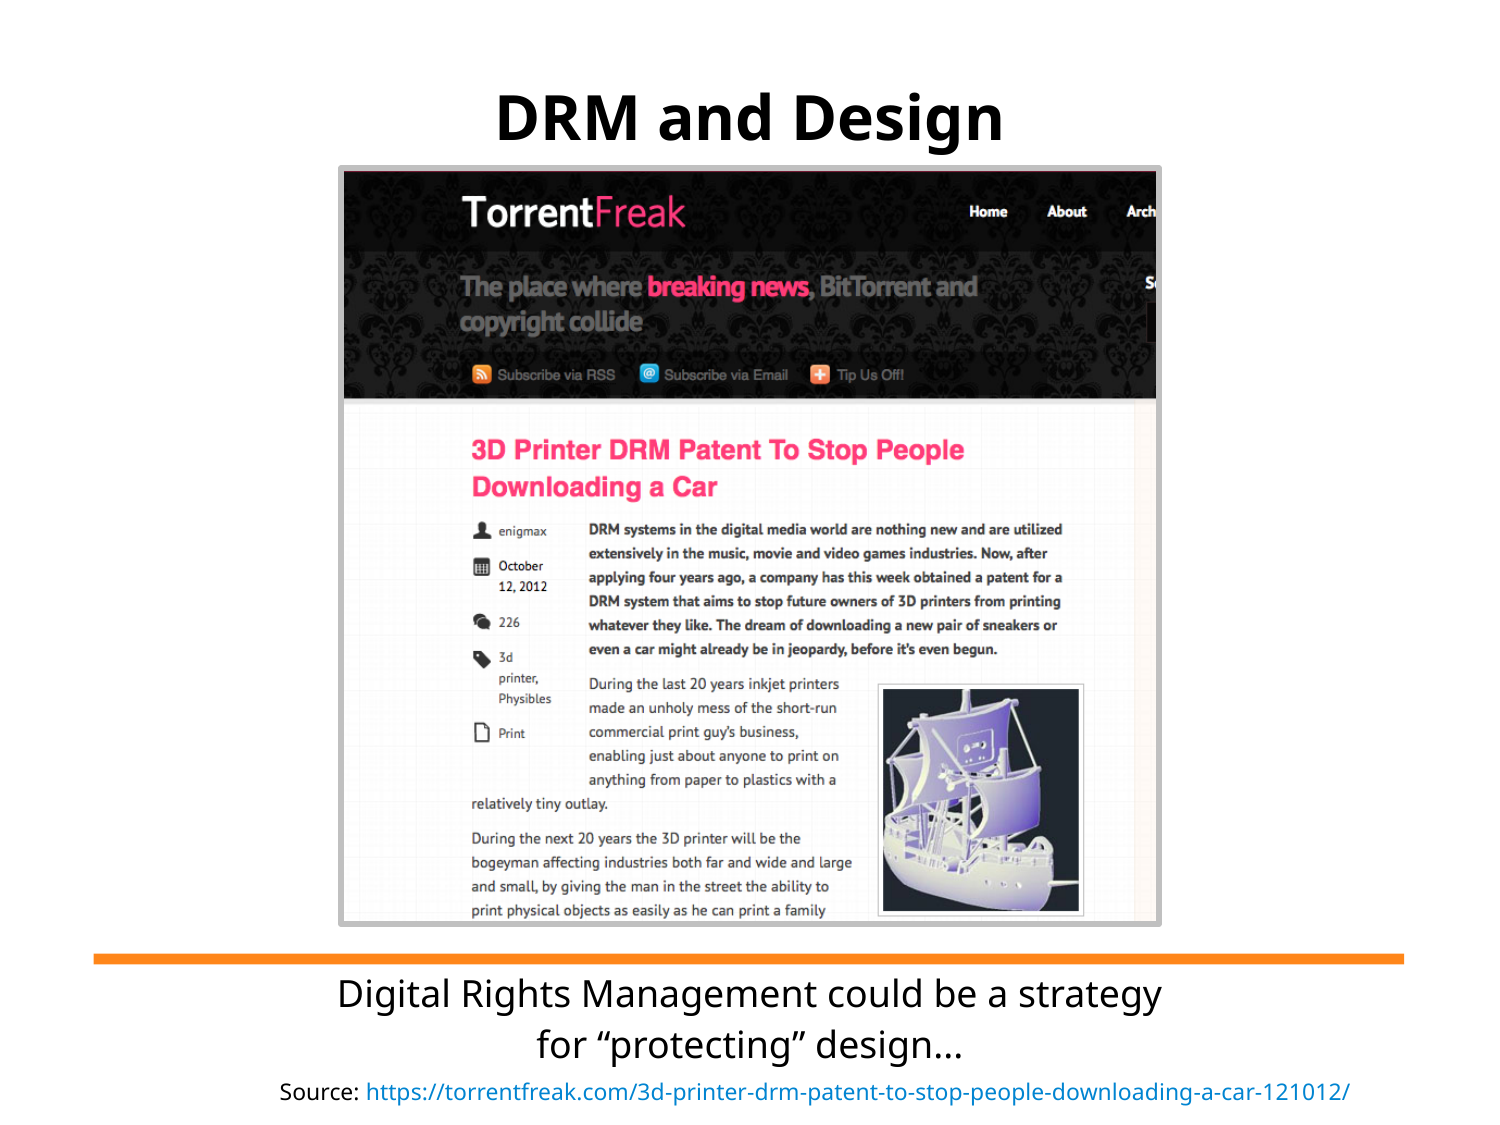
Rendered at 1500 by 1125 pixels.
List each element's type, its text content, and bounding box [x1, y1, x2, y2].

text_box Digital Rights Management could be a strategy for “protecting” design... [304, 960, 1196, 1068]
text_box Source: https://torrentfreak.com/3d-printer-drm-patent-to-stop-people-downloading-a-car-121012/ [264, 1068, 1271, 1113]
title DRM and Design [75, 44, 1426, 188]
picture [0, 0, 1500, 1125]
